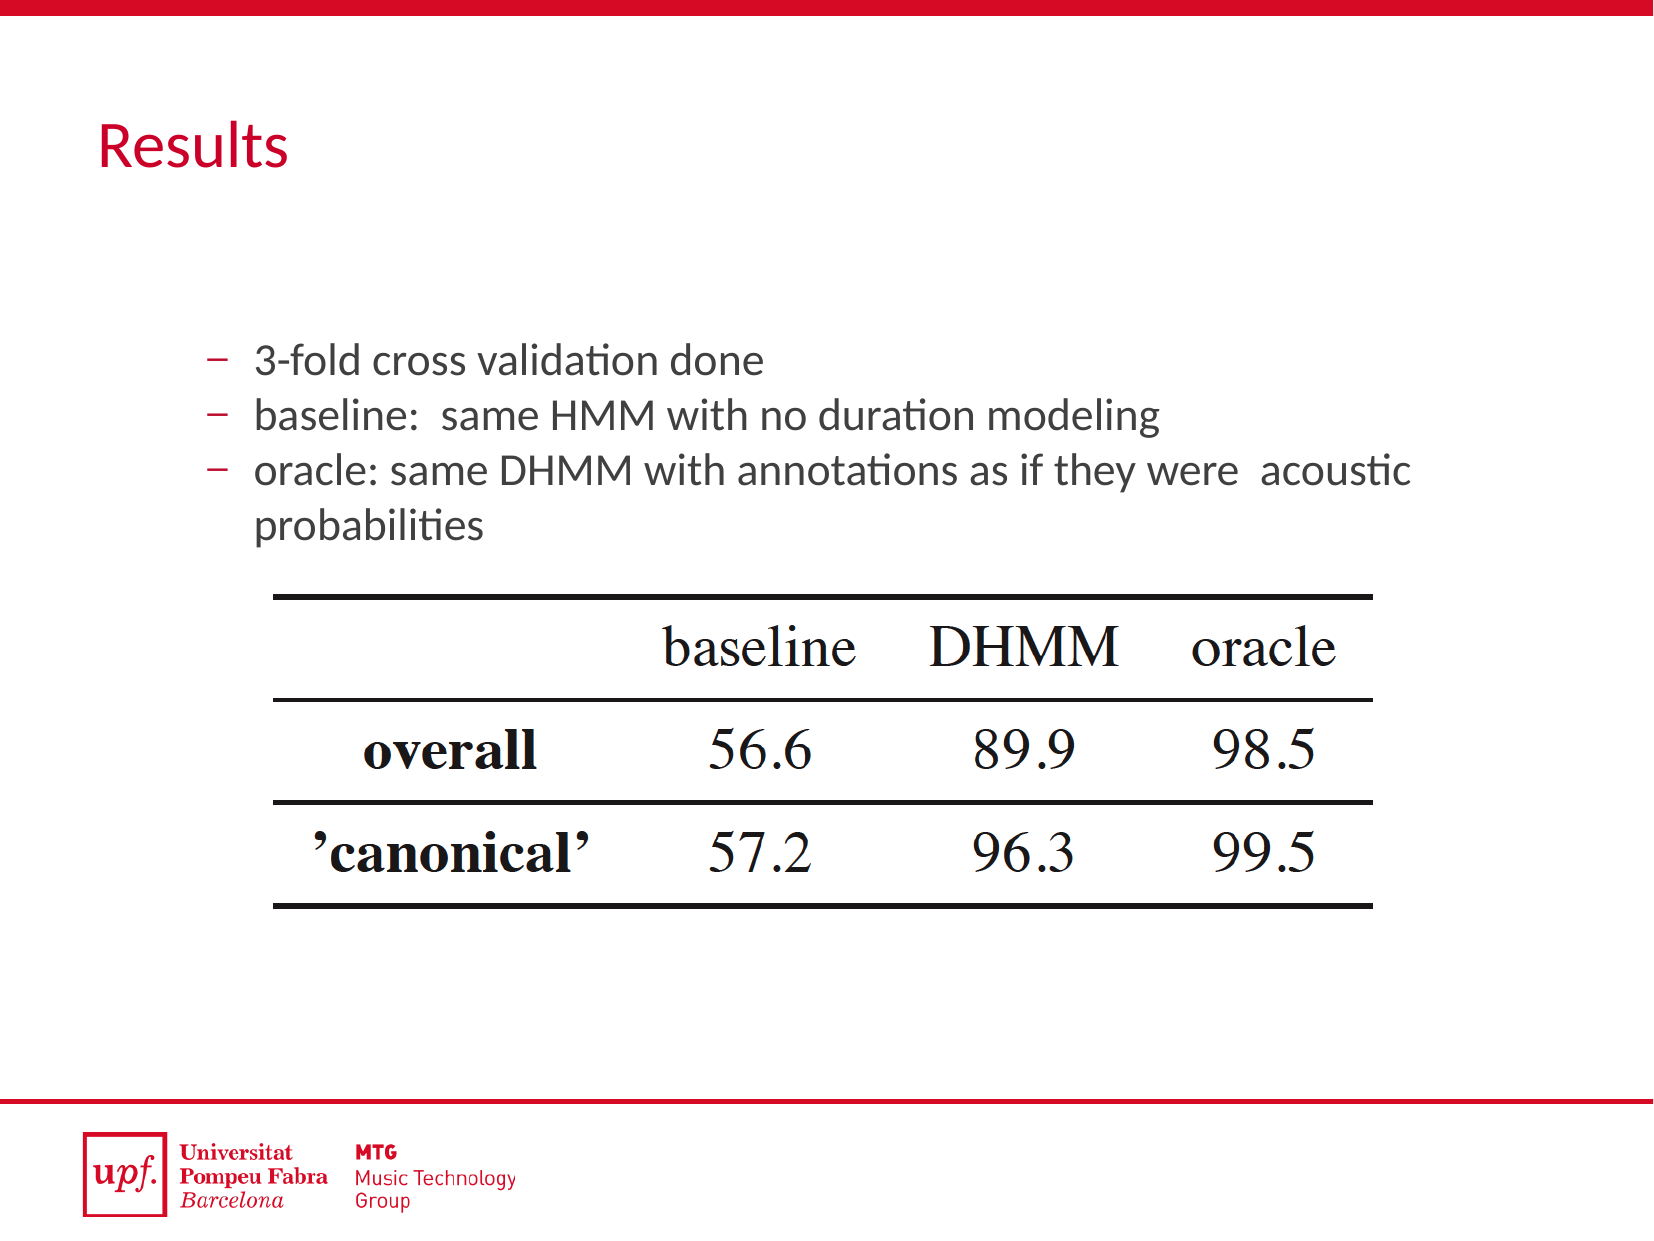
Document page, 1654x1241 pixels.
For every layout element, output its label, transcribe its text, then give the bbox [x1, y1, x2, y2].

picture [246, 564, 1407, 931]
text_box 3-fold cross validation done baseline: same HMM with no duration modeling oracle: same DHMM with annotations as if they were acoustic probabilities [116, 277, 1605, 1080]
text_box Results [82, 92, 1571, 234]
